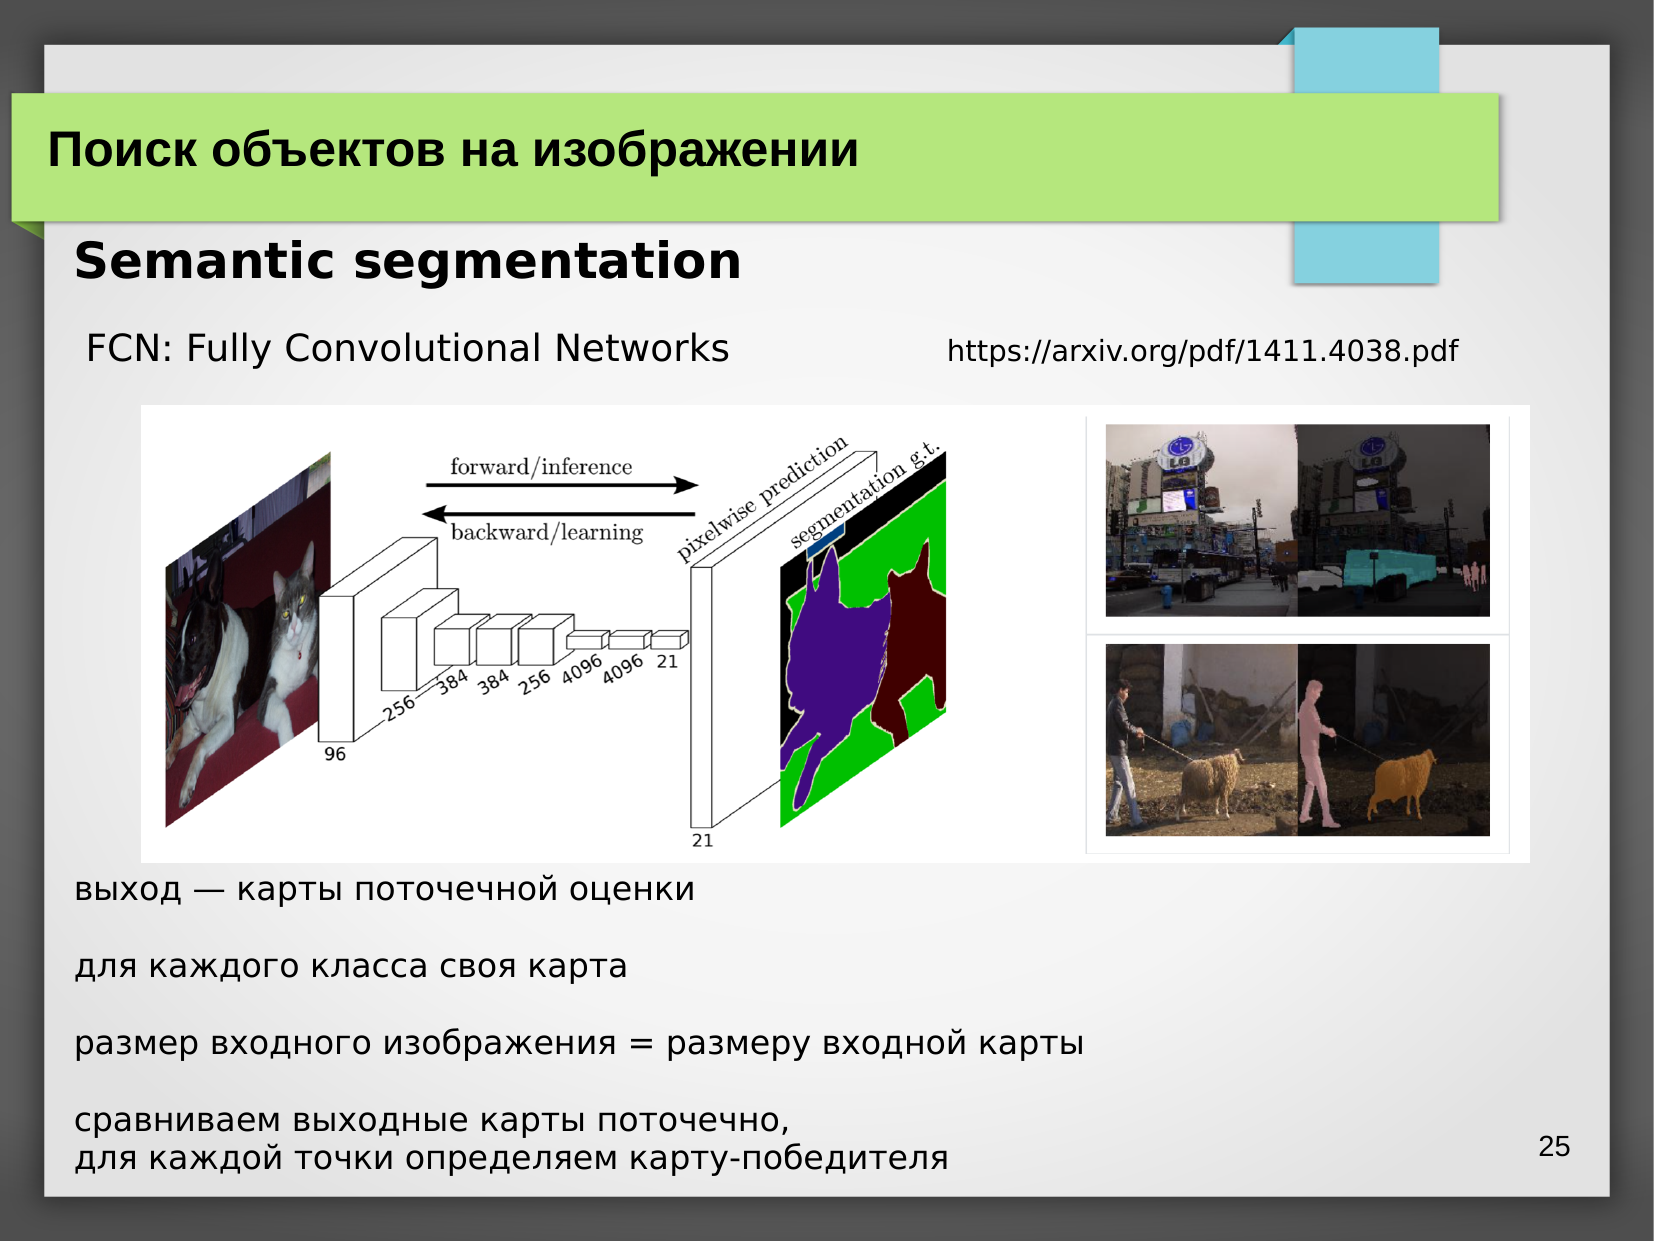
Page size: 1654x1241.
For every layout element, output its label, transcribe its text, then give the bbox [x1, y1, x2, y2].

title Поиск объектов на изображении [47, 120, 1004, 177]
text_box FCN: Fully Convolutional Networks https://arxiv.org/pdf/1411.4038.pdf [70, 318, 1548, 412]
text_box выход — карты поточечной оценки для каждого класса своя карта размер входного изображения = размеру входной карты сравниваем выходные карты поточечно, для каждой точки определяем карту-победителя [59, 862, 1170, 1188]
picture [0, 0, 1654, 1241]
text_box Semantic segmentation [59, 224, 1063, 319]
